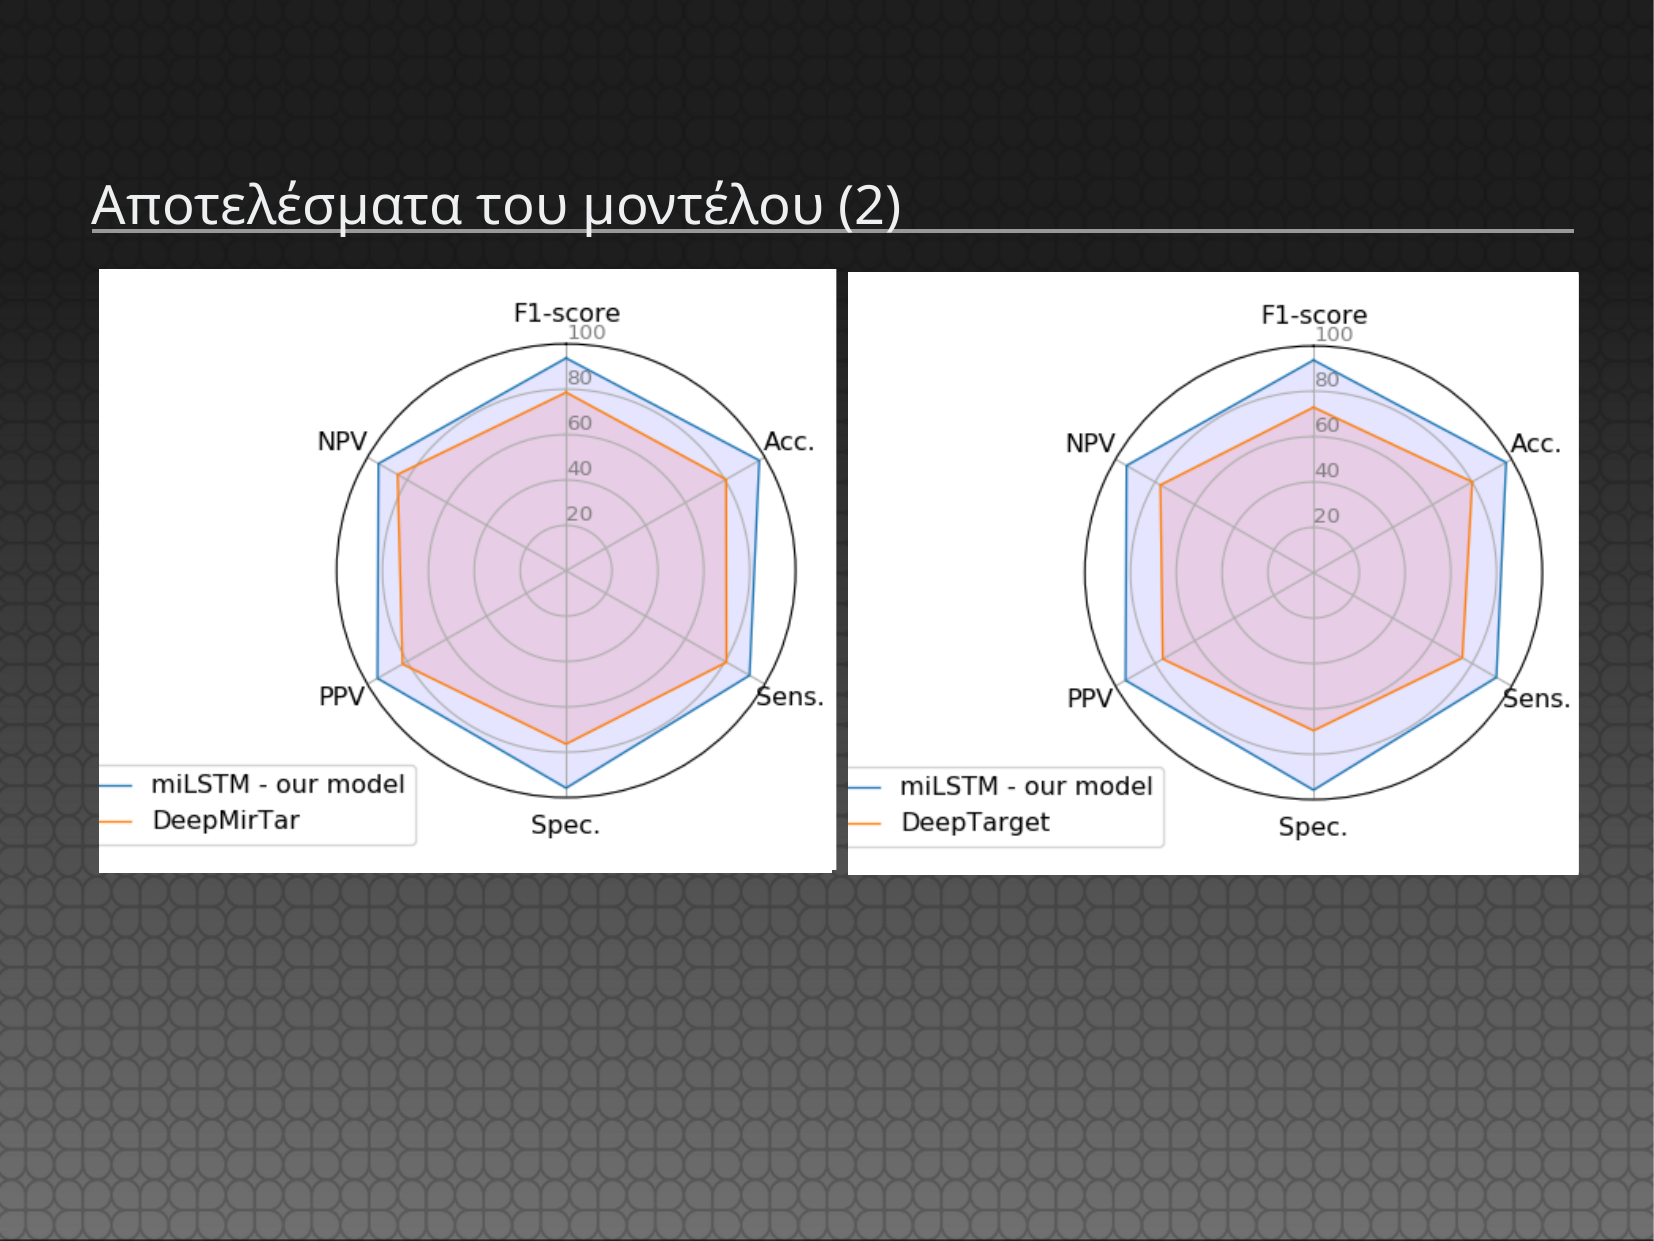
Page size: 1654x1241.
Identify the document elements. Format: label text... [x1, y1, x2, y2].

text_box Αποτελέσματα του μοντέλου (2) [77, 158, 990, 238]
picture [0, 0, 1654, 1241]
